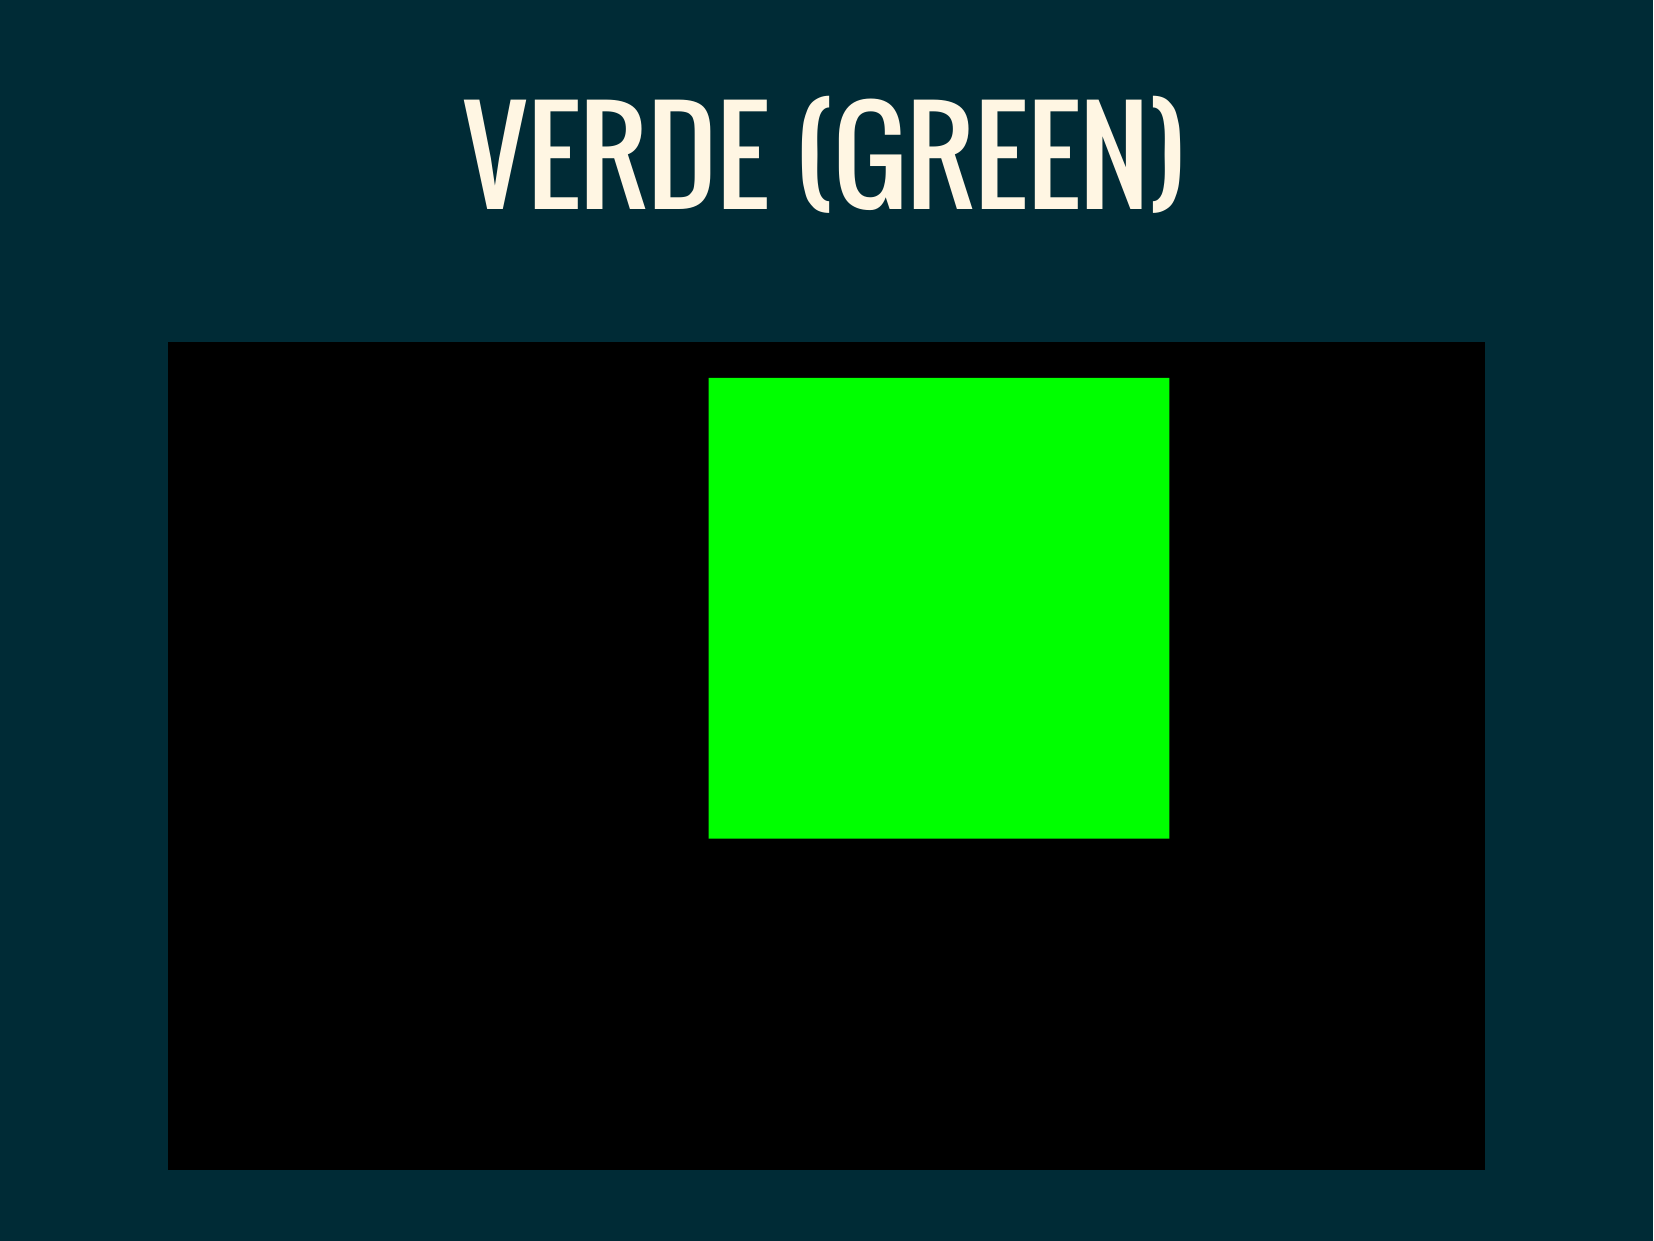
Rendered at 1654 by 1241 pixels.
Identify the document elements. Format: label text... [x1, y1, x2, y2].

title Verde (Green) [82, 49, 1571, 257]
text_box [168, 342, 1485, 1170]
